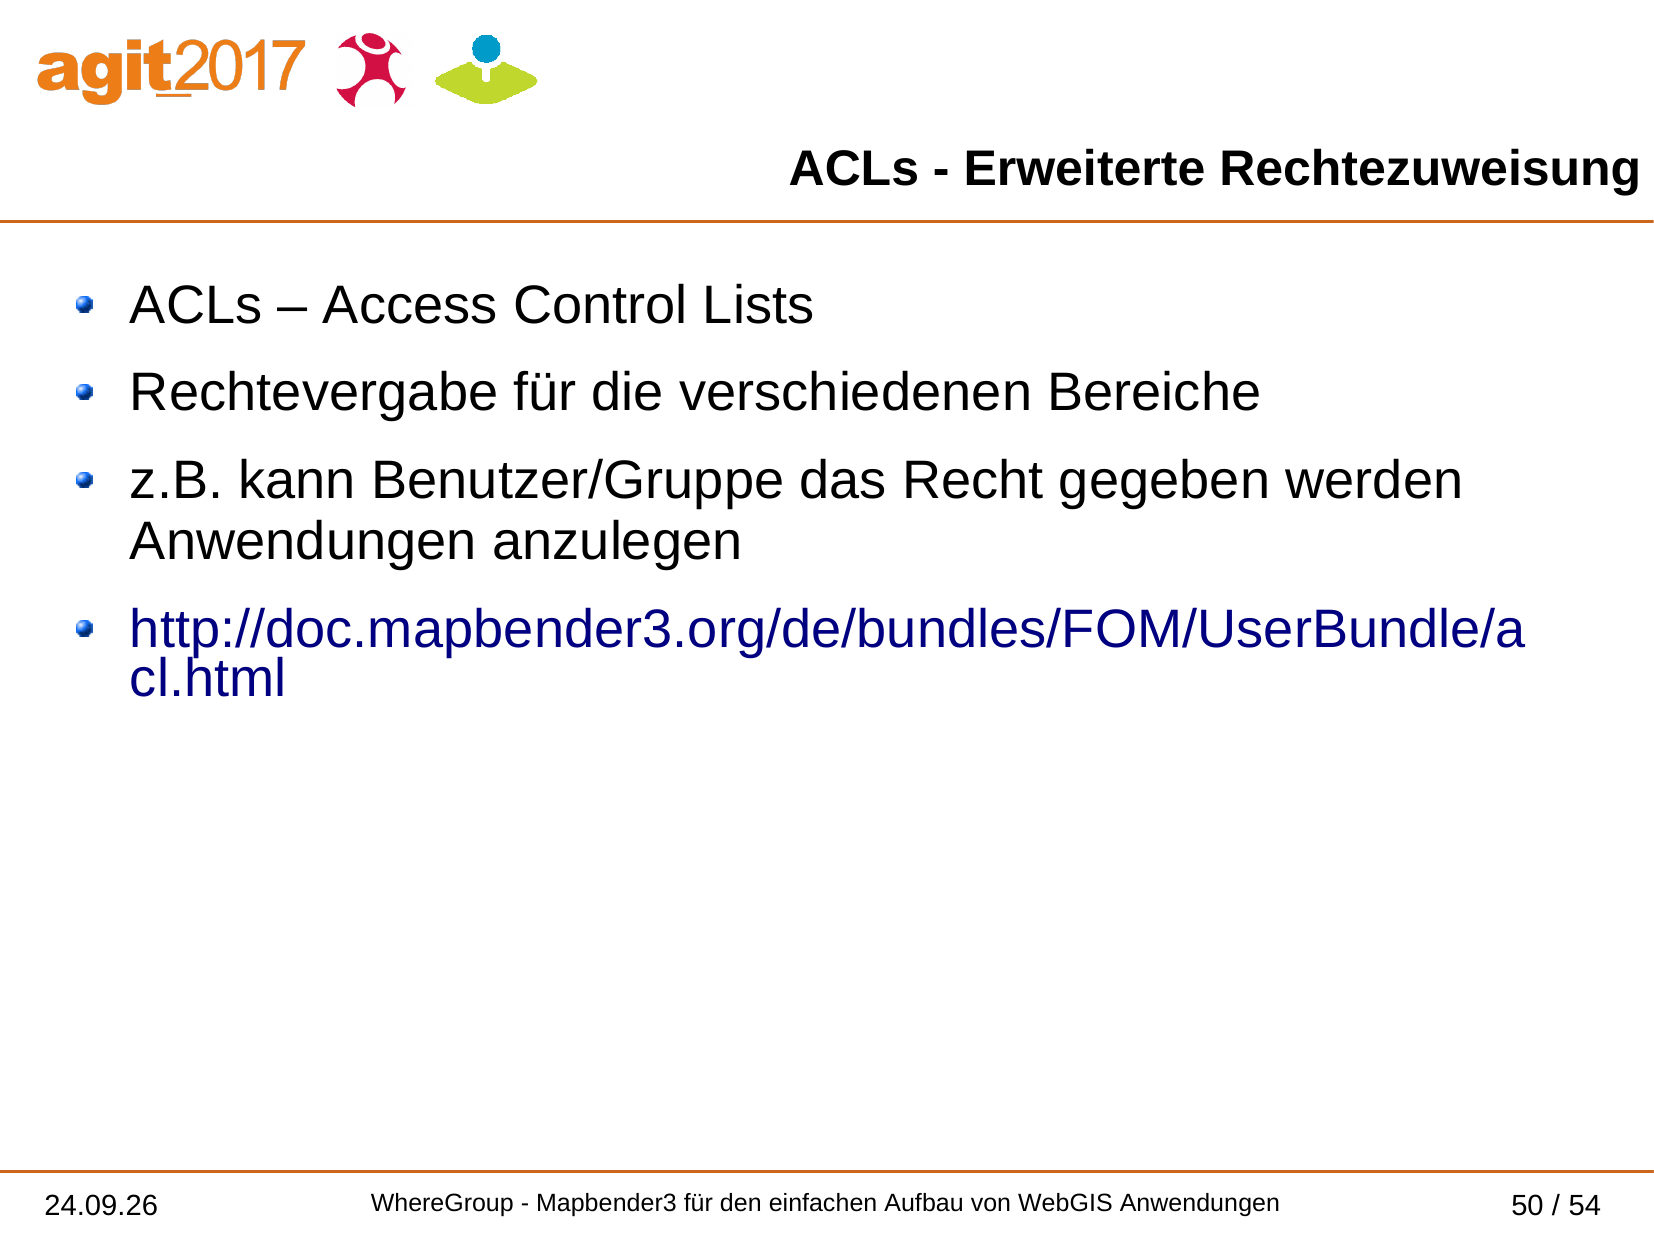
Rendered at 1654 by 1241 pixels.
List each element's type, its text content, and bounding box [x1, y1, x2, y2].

title ACLs - Erweiterte Rechtezuweisung [153, 124, 1642, 213]
picture [35, 23, 308, 107]
list ACLs – Access Control Lists Rechtevergabe für die verschiedenen Bereiche z.B. kann Benutzer/Gruppe das Recht gegeben werden Anwendungen anzulegen http://doc.mapbender3.org/de/bundles/FOM/UserBundle/acl.html [59, 274, 1548, 1093]
picture [435, 35, 538, 104]
